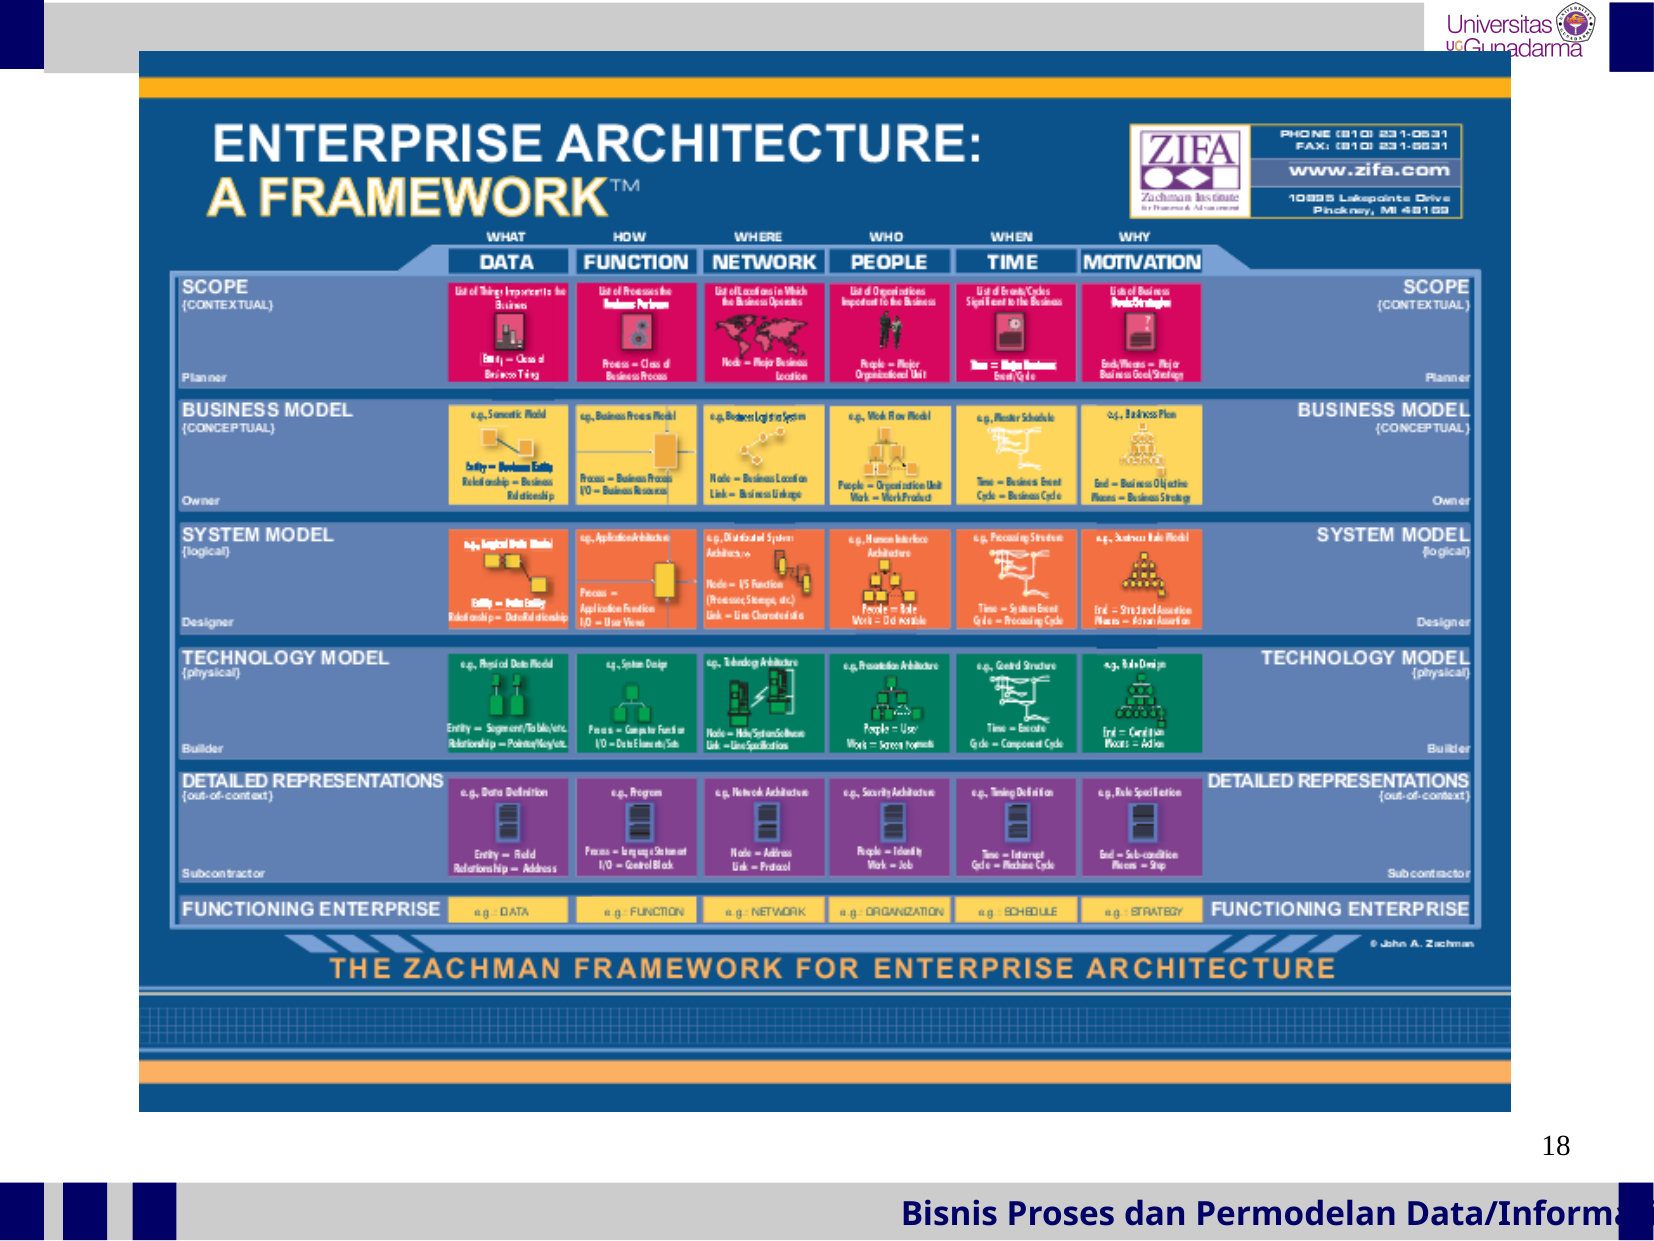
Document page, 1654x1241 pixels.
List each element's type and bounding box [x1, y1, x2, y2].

picture [139, 2, 1610, 1112]
